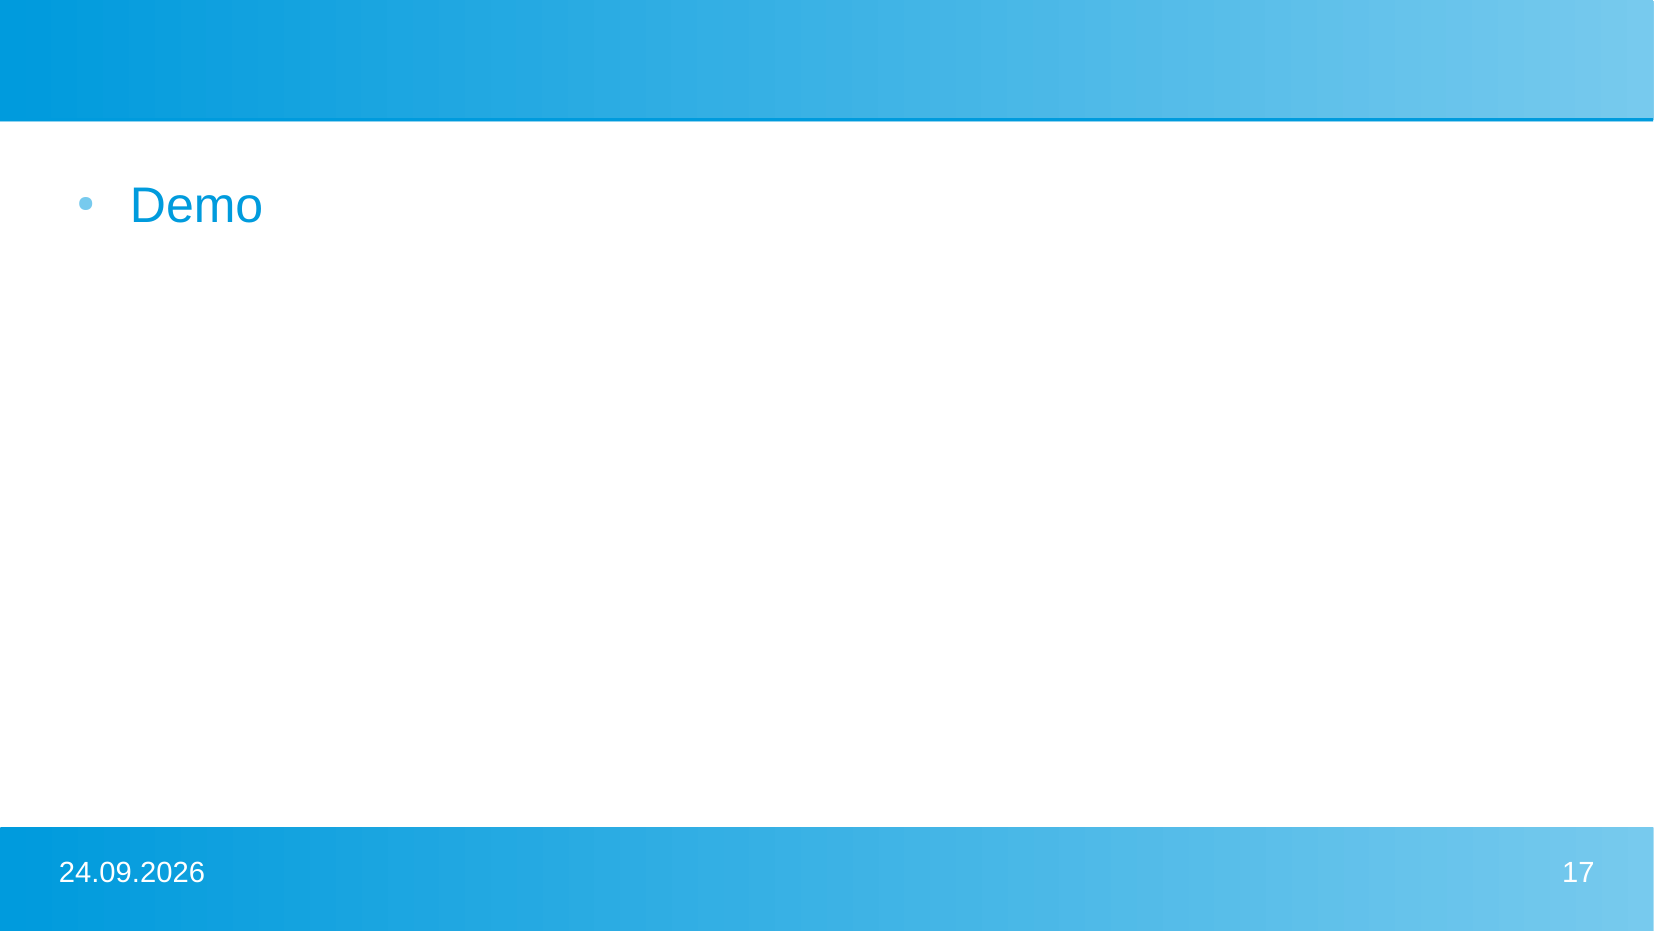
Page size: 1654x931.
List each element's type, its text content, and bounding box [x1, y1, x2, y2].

list Demo [59, 177, 1595, 768]
